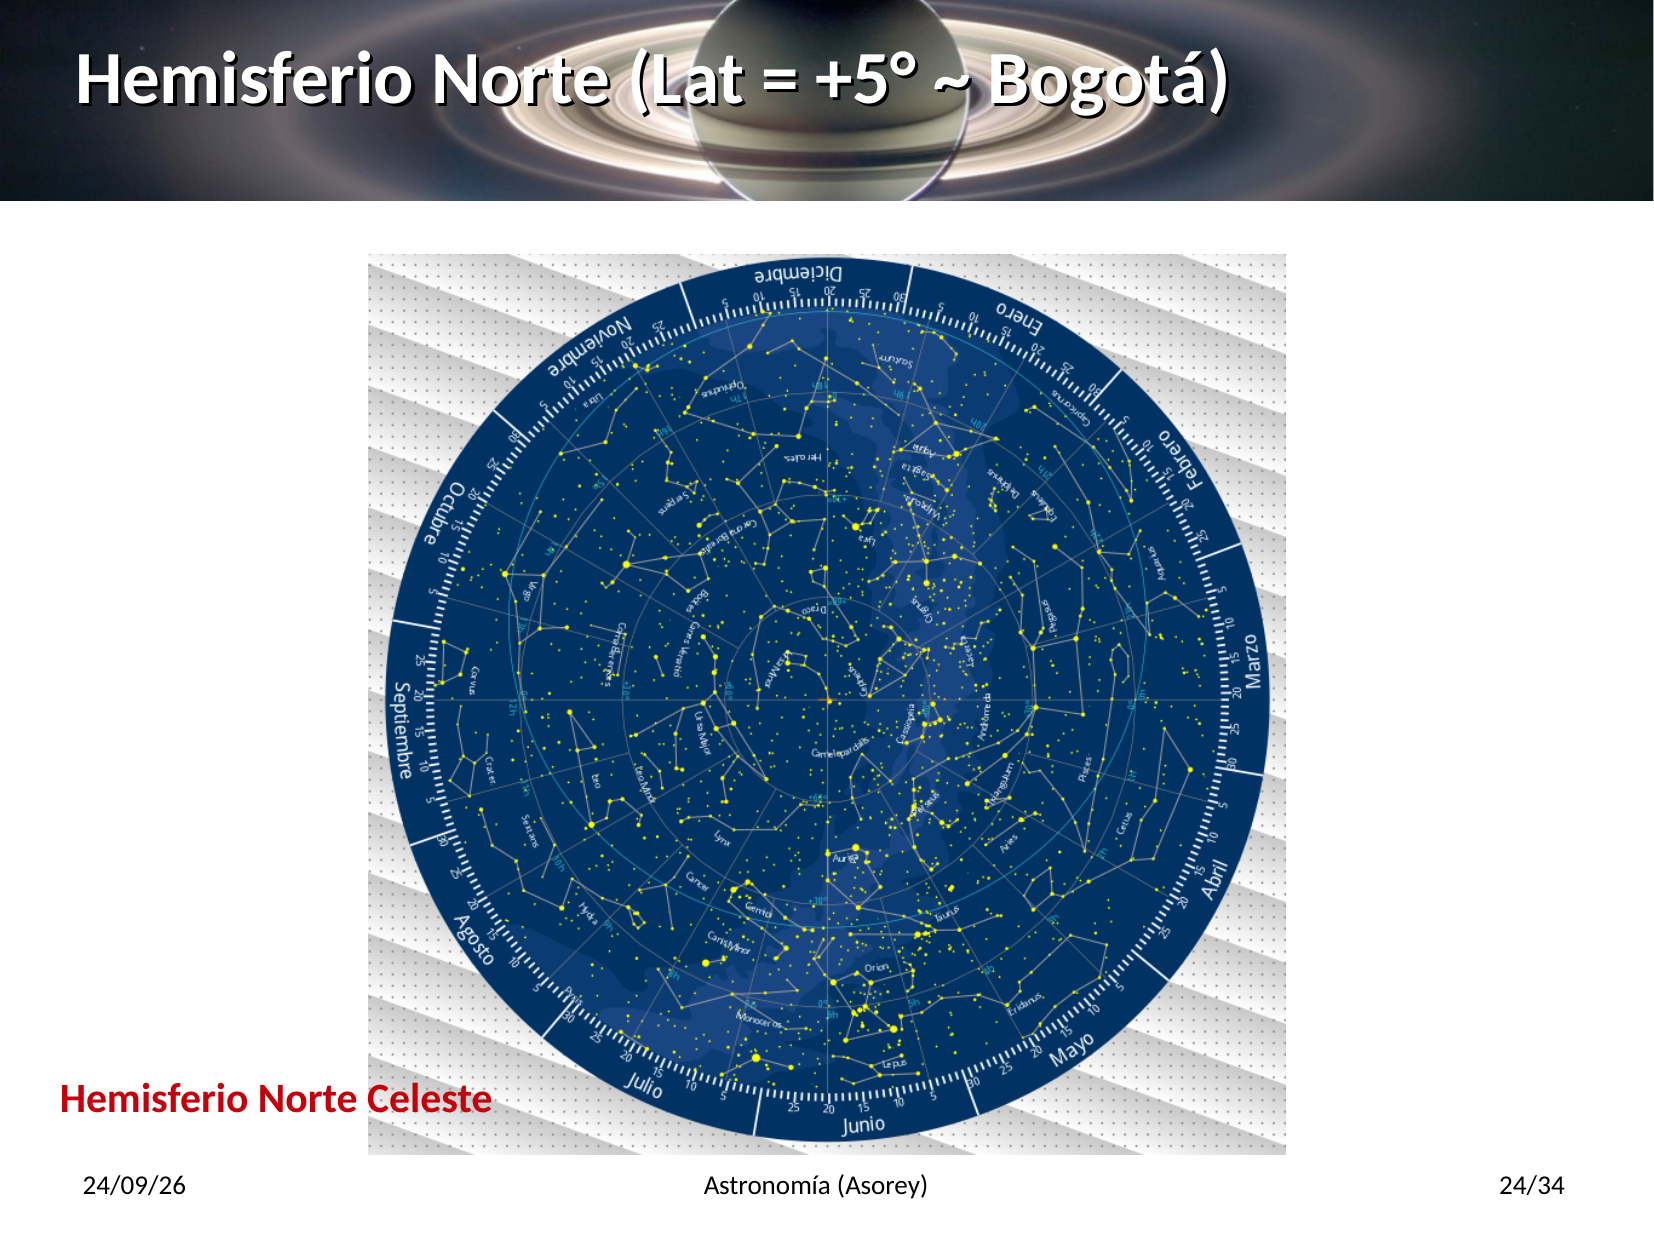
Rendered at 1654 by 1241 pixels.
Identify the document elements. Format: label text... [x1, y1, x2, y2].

picture [368, 254, 1286, 1156]
title Hemisferio Norte (Lat = +5° ~ Bogotá) [75, 19, 1564, 151]
text_box Hemisferio Norte Celeste [45, 1074, 511, 1141]
picture [0, 0, 1654, 201]
